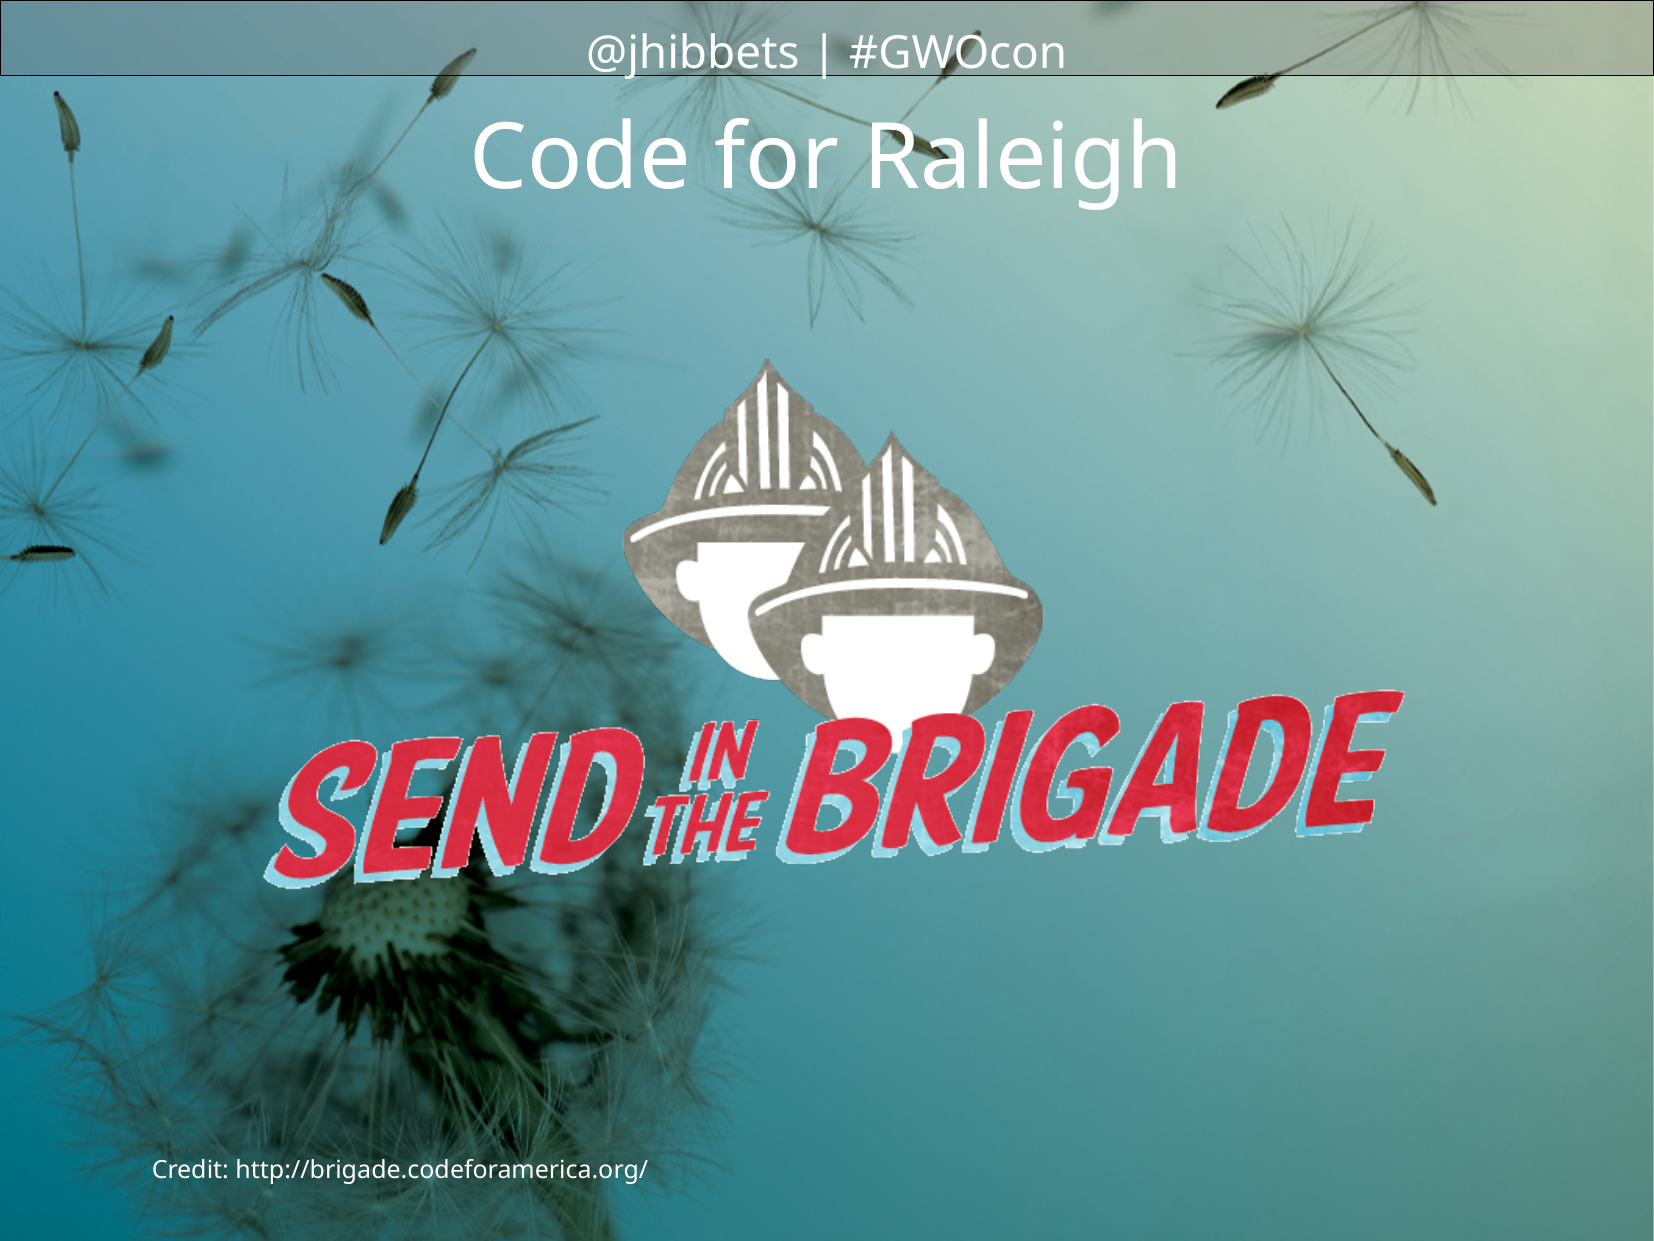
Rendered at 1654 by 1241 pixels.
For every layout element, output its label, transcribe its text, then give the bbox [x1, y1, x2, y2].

title Code for Raleigh [82, 49, 1571, 257]
text_box Credit: http://brigade.codeforamerica.org/ [137, 1144, 671, 1188]
picture [0, 76, 1654, 1241]
